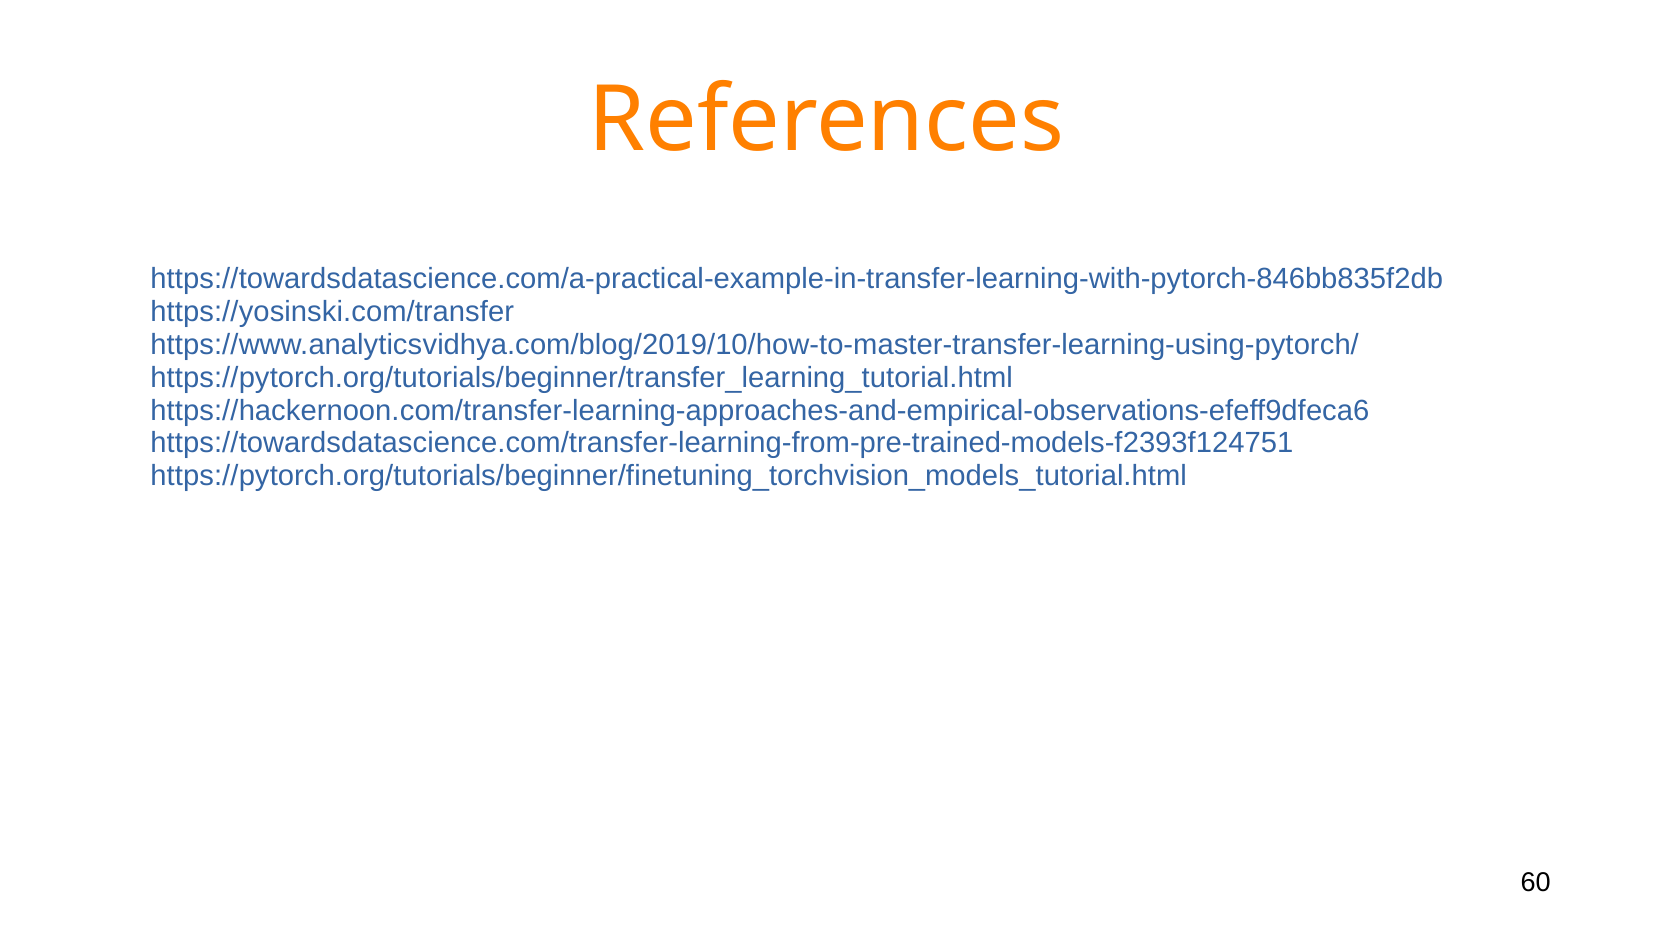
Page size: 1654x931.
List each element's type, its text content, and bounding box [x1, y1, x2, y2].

text_box https://towardsdatascience.com/a-practical-example-in-transfer-learning-with-pytorch-846bb835f2db https://yosinski.com/transfer https://www.analyticsvidhya.com/blog/2019/10/how-to-master-transfer-learning-using-pytorch/ https://pytorch.org/tutorials/beginner/transfer_learning_tutorial.html https://hackernoon.com/transfer-learning-approaches-and-empirical-observations-efeff9dfeca6 https://towardsdatascience.com/transfer-learning-from-pre-trained-models-f2393f124751 https://pytorch.org/tutorials/beginner/finetuning_torchvision_models_tutorial.html [135, 255, 1471, 565]
title References [82, 37, 1571, 193]
